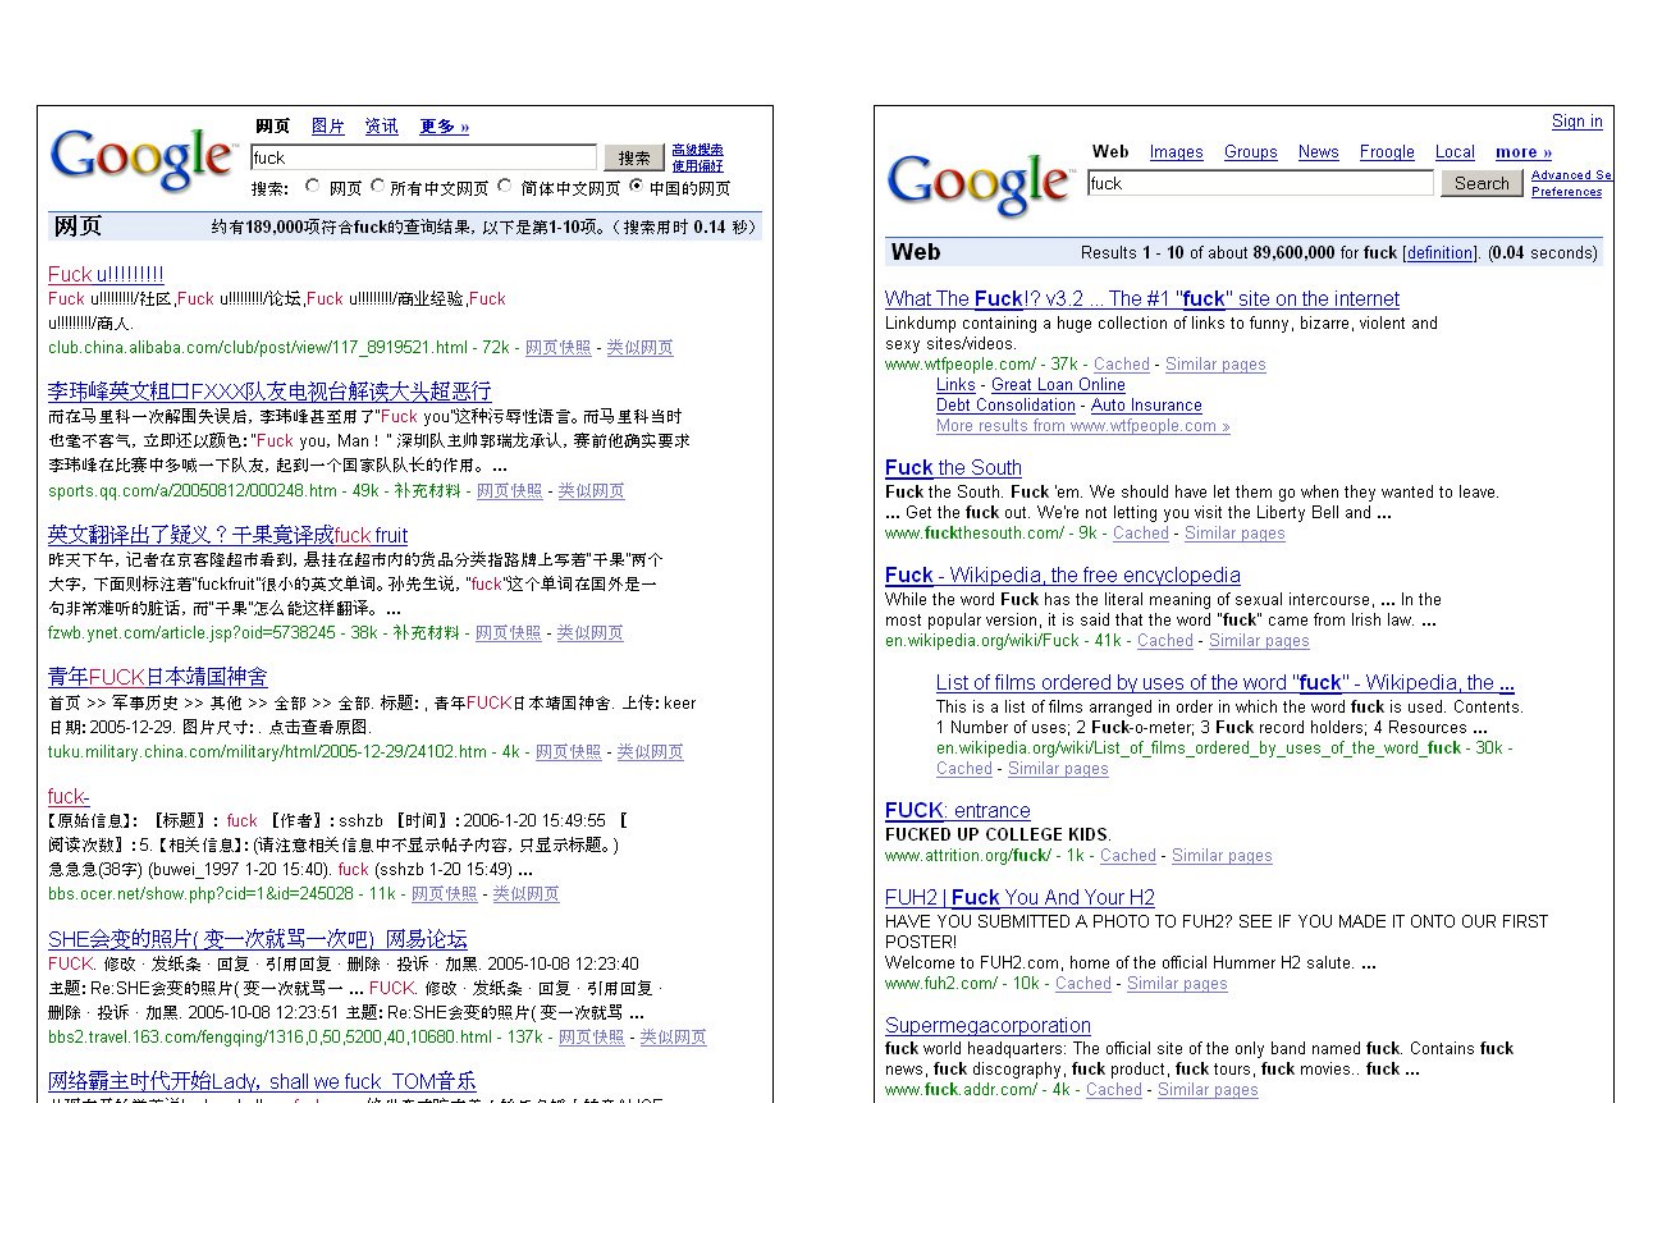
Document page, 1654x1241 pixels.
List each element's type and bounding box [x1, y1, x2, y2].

picture [29, 100, 1625, 1103]
